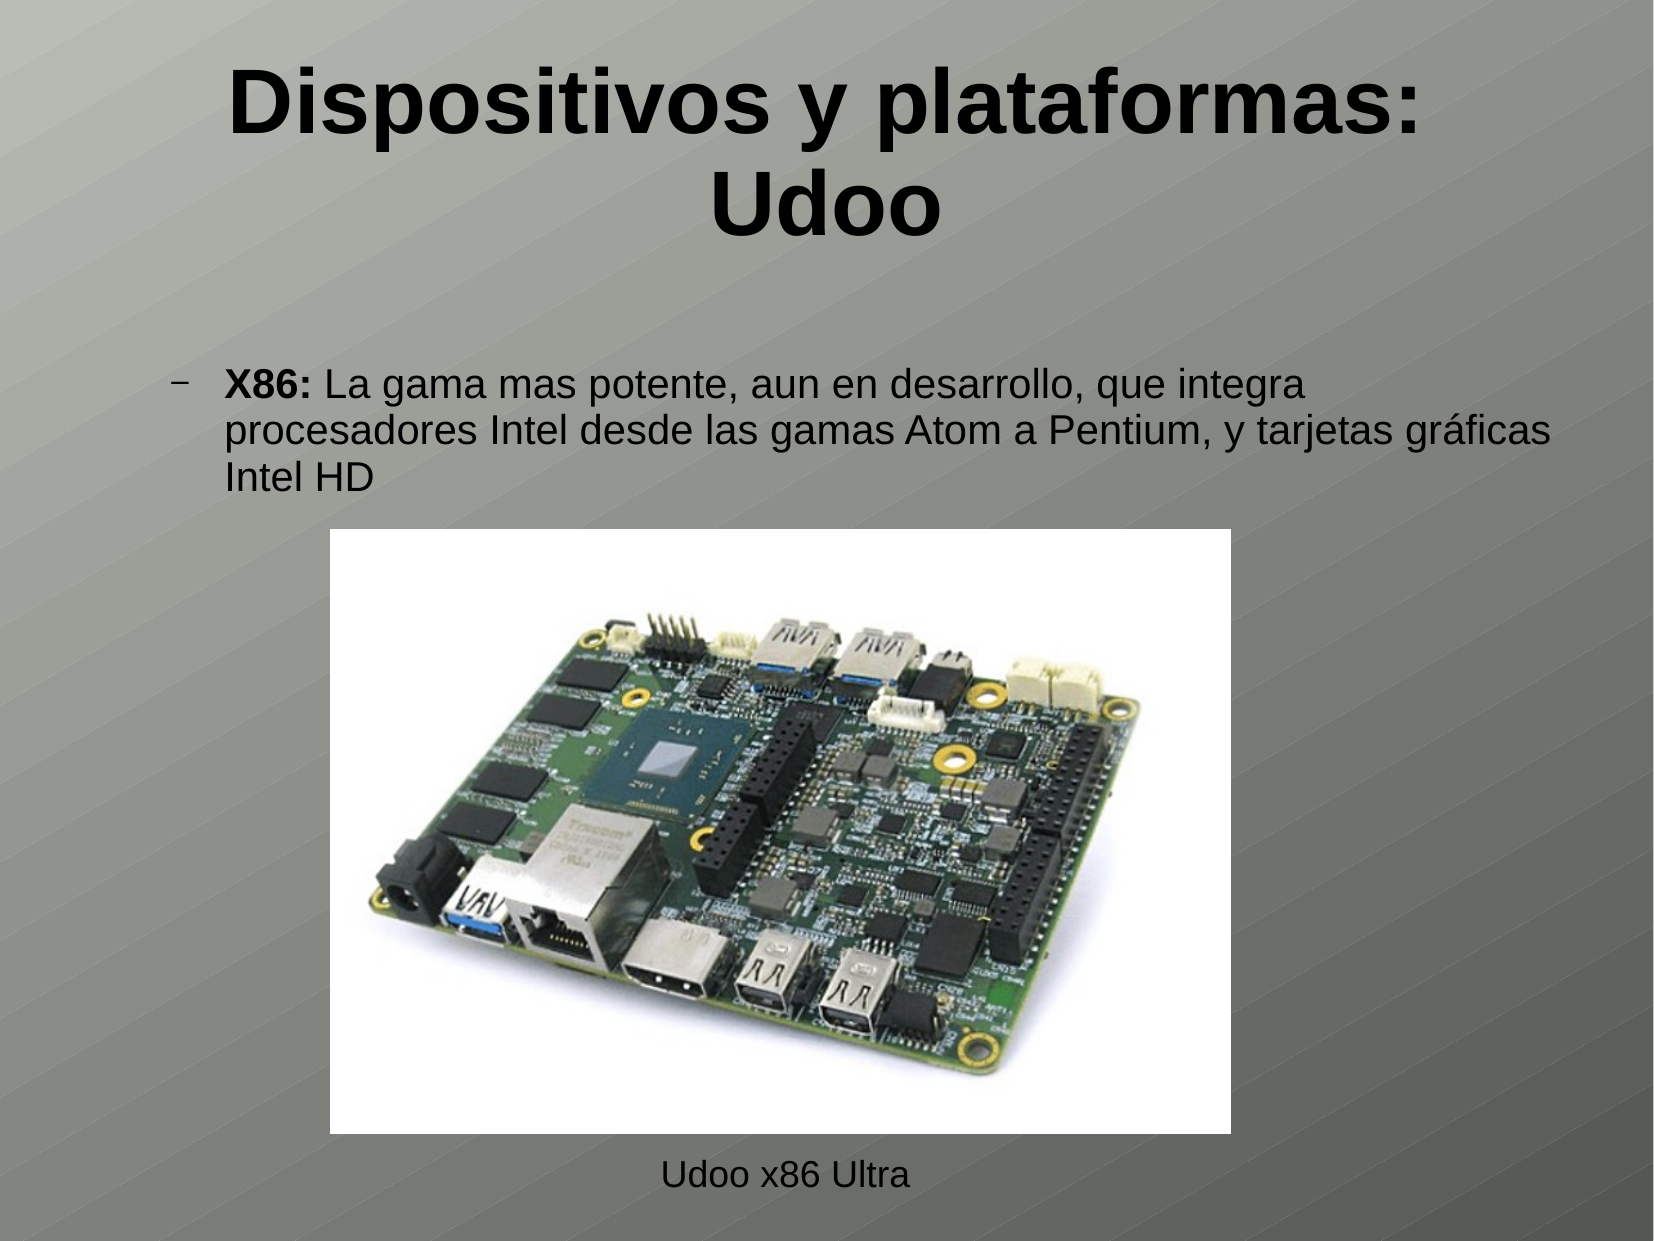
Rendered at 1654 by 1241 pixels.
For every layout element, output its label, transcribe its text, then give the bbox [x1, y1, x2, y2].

title Dispositivos y plataformas: Udoo [82, 49, 1571, 257]
list X86: La gama mas potente, aun en desarrollo, que integra procesadores Intel desde las gamas Atom a Pentium, y tarjetas gráficas Intel HD [82, 290, 1571, 1182]
picture [330, 529, 1231, 1134]
text_box Udoo x86 Ultra [448, 1145, 1123, 1203]
